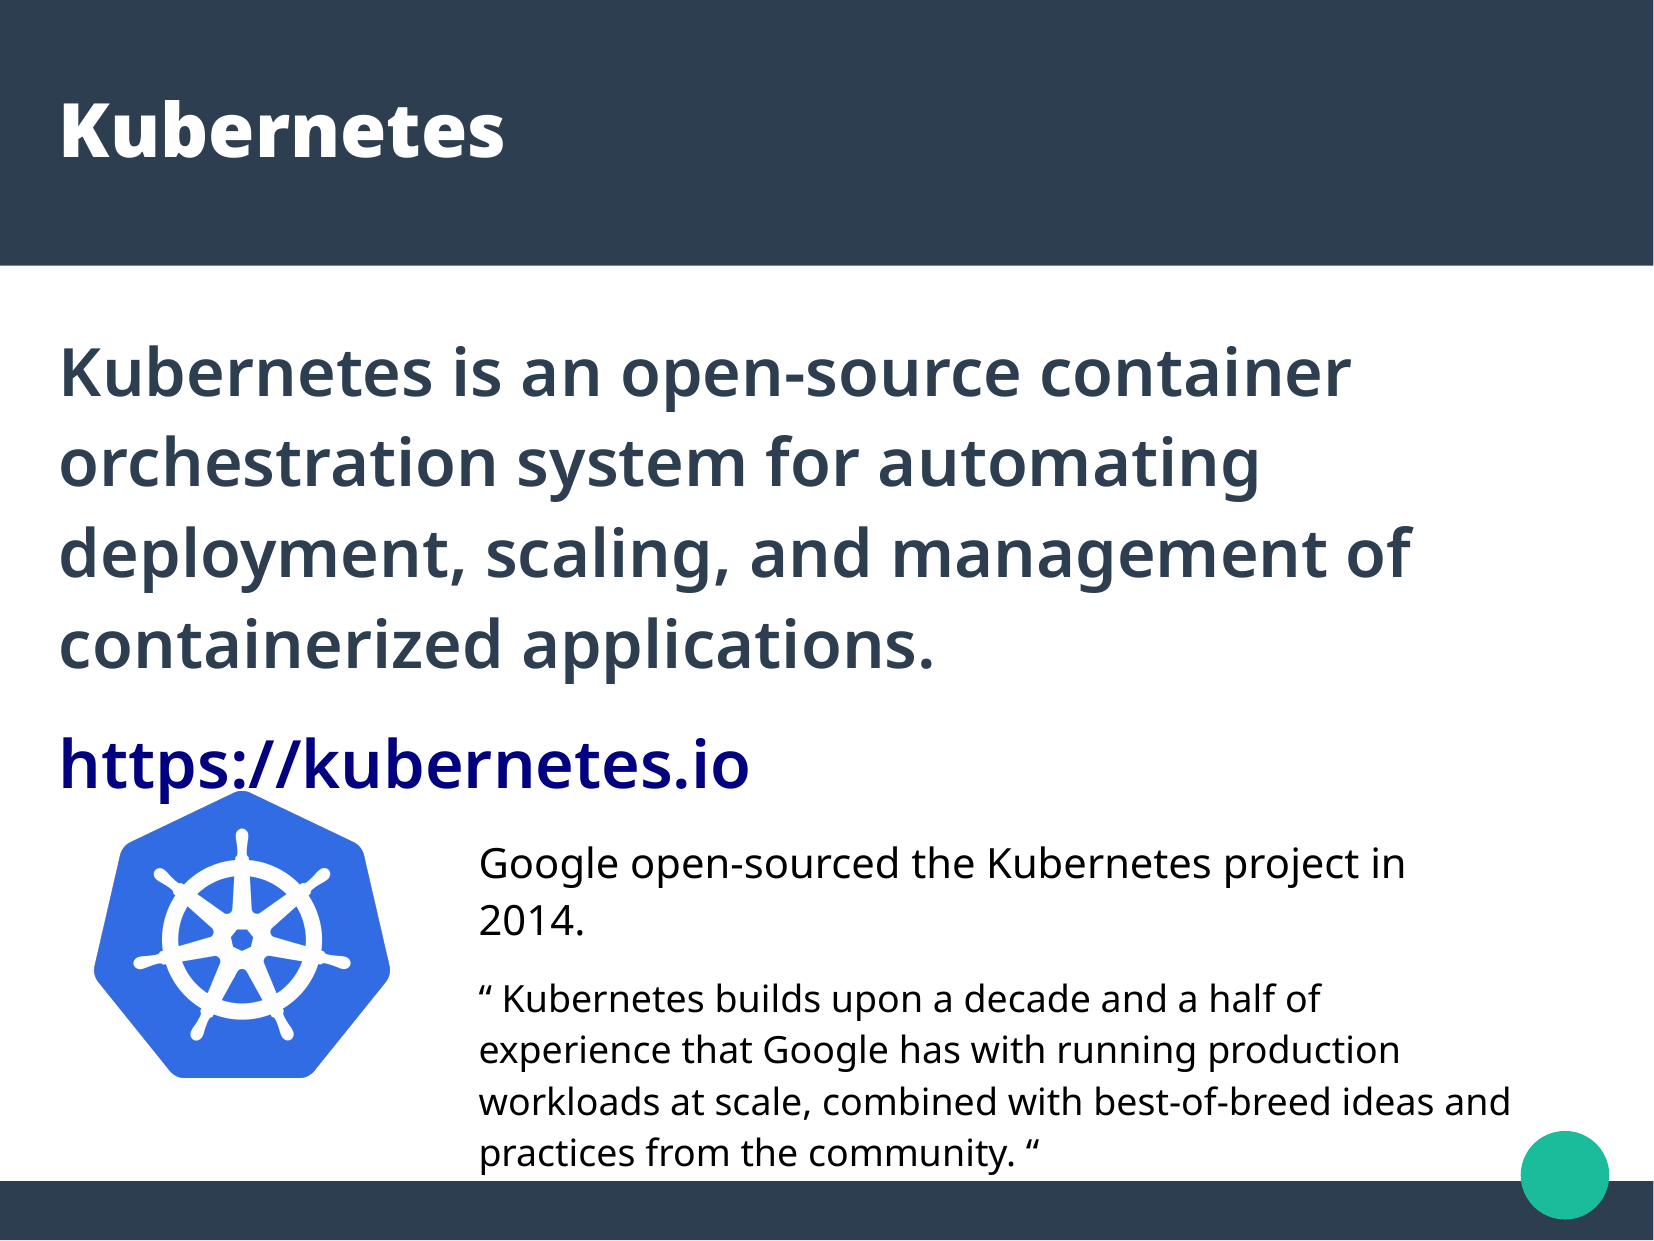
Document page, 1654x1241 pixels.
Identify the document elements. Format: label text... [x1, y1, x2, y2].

picture [94, 791, 390, 1078]
text_box Google open-sourced the Kubernetes project in 2014. “ Kubernetes builds upon a decade and a half of experience that Google has with running production workloads at scale, combined with best-of-breed ideas and practices from the community. “ [463, 826, 1536, 1152]
list Kubernetes is an open-source container orchestration system for automating deployment, scaling, and management of containerized applications. https://kubernetes.io [59, 324, 1595, 1152]
title Kubernetes [59, 49, 1595, 207]
